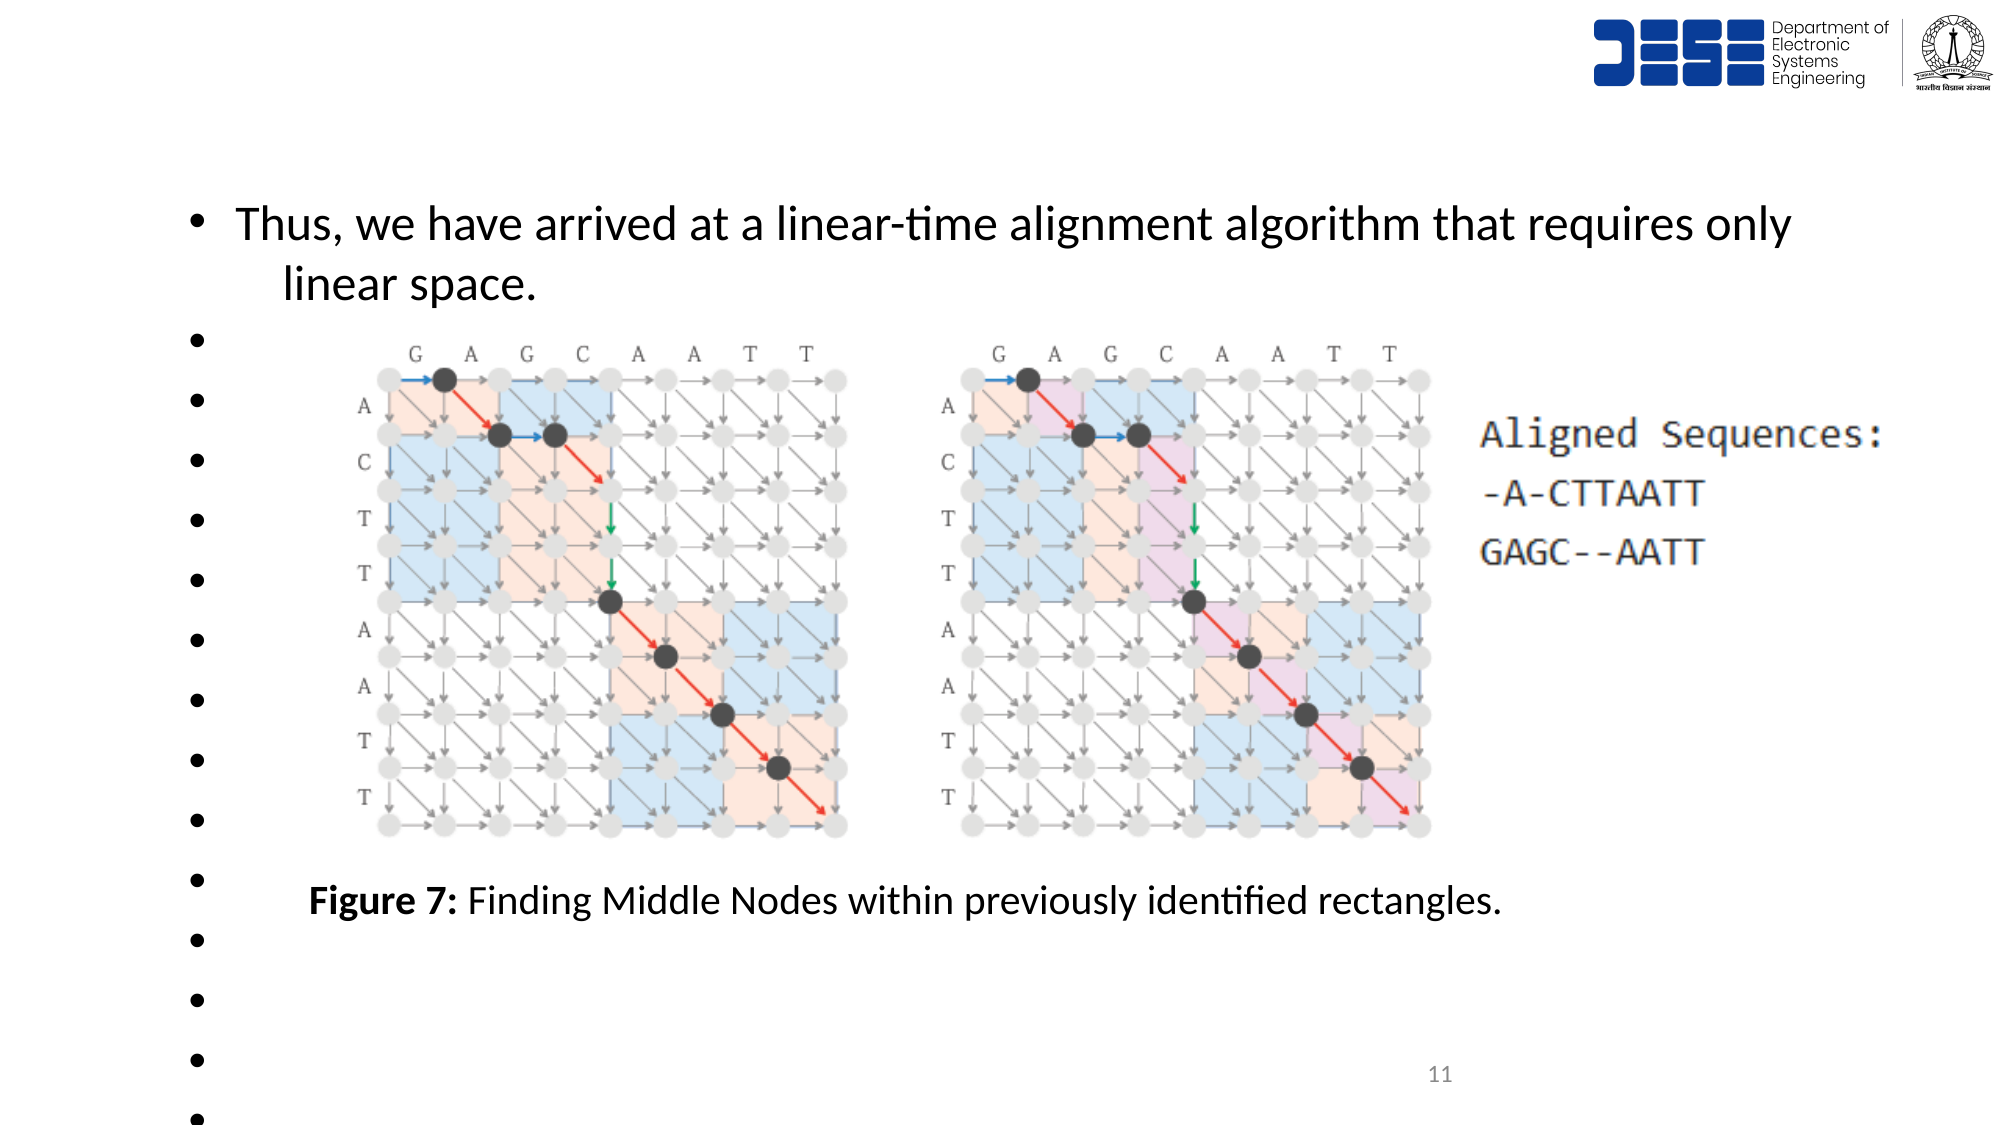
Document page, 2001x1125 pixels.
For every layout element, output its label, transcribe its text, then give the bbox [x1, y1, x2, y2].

picture [1469, 401, 1929, 596]
text_box Figure 7: Finding Middle Nodes within previously identified rectangles. [294, 865, 1537, 932]
picture [332, 329, 1447, 863]
text_box Thus, we have arrived at a linear-time alignment algorithm that requires only linear space. [173, 183, 1894, 1125]
